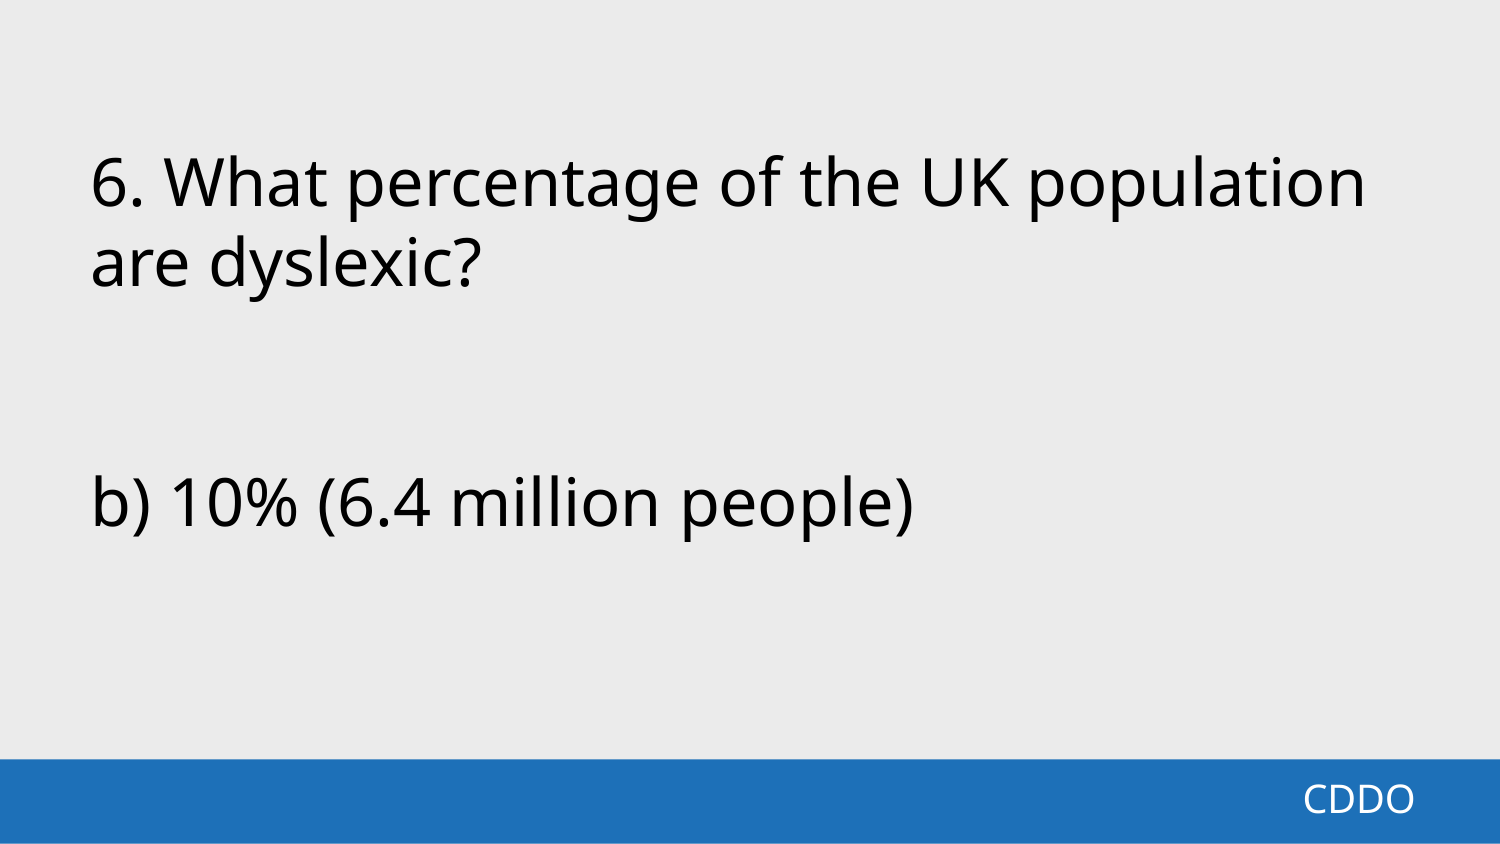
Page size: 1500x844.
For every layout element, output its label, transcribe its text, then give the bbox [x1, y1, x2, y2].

text_box 6. What percentage of the UK population are dyslexic? b) 10% (6.4 million people) [87, 0, 1416, 760]
